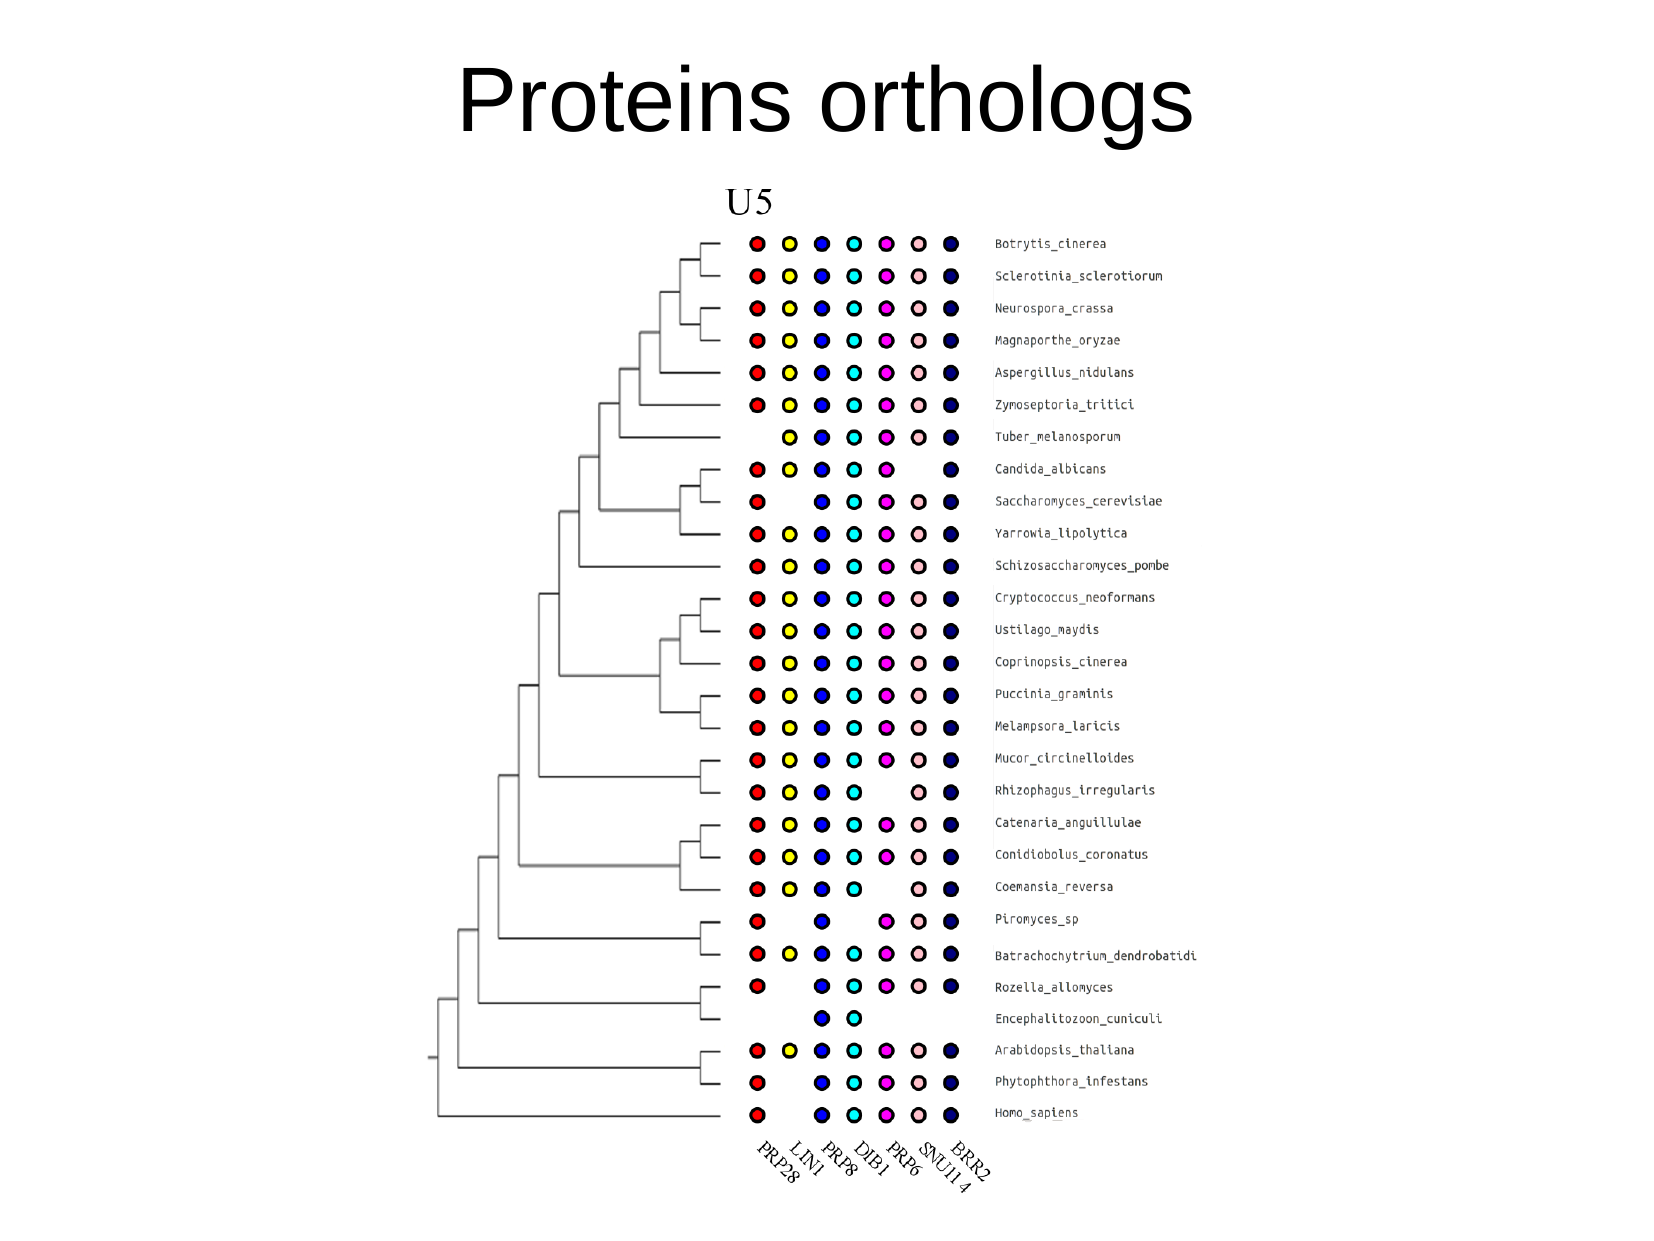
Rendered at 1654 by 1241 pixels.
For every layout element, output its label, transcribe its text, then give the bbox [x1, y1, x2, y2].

picture [420, 179, 1210, 1240]
title Proteins orthologs [82, 48, 1571, 152]
